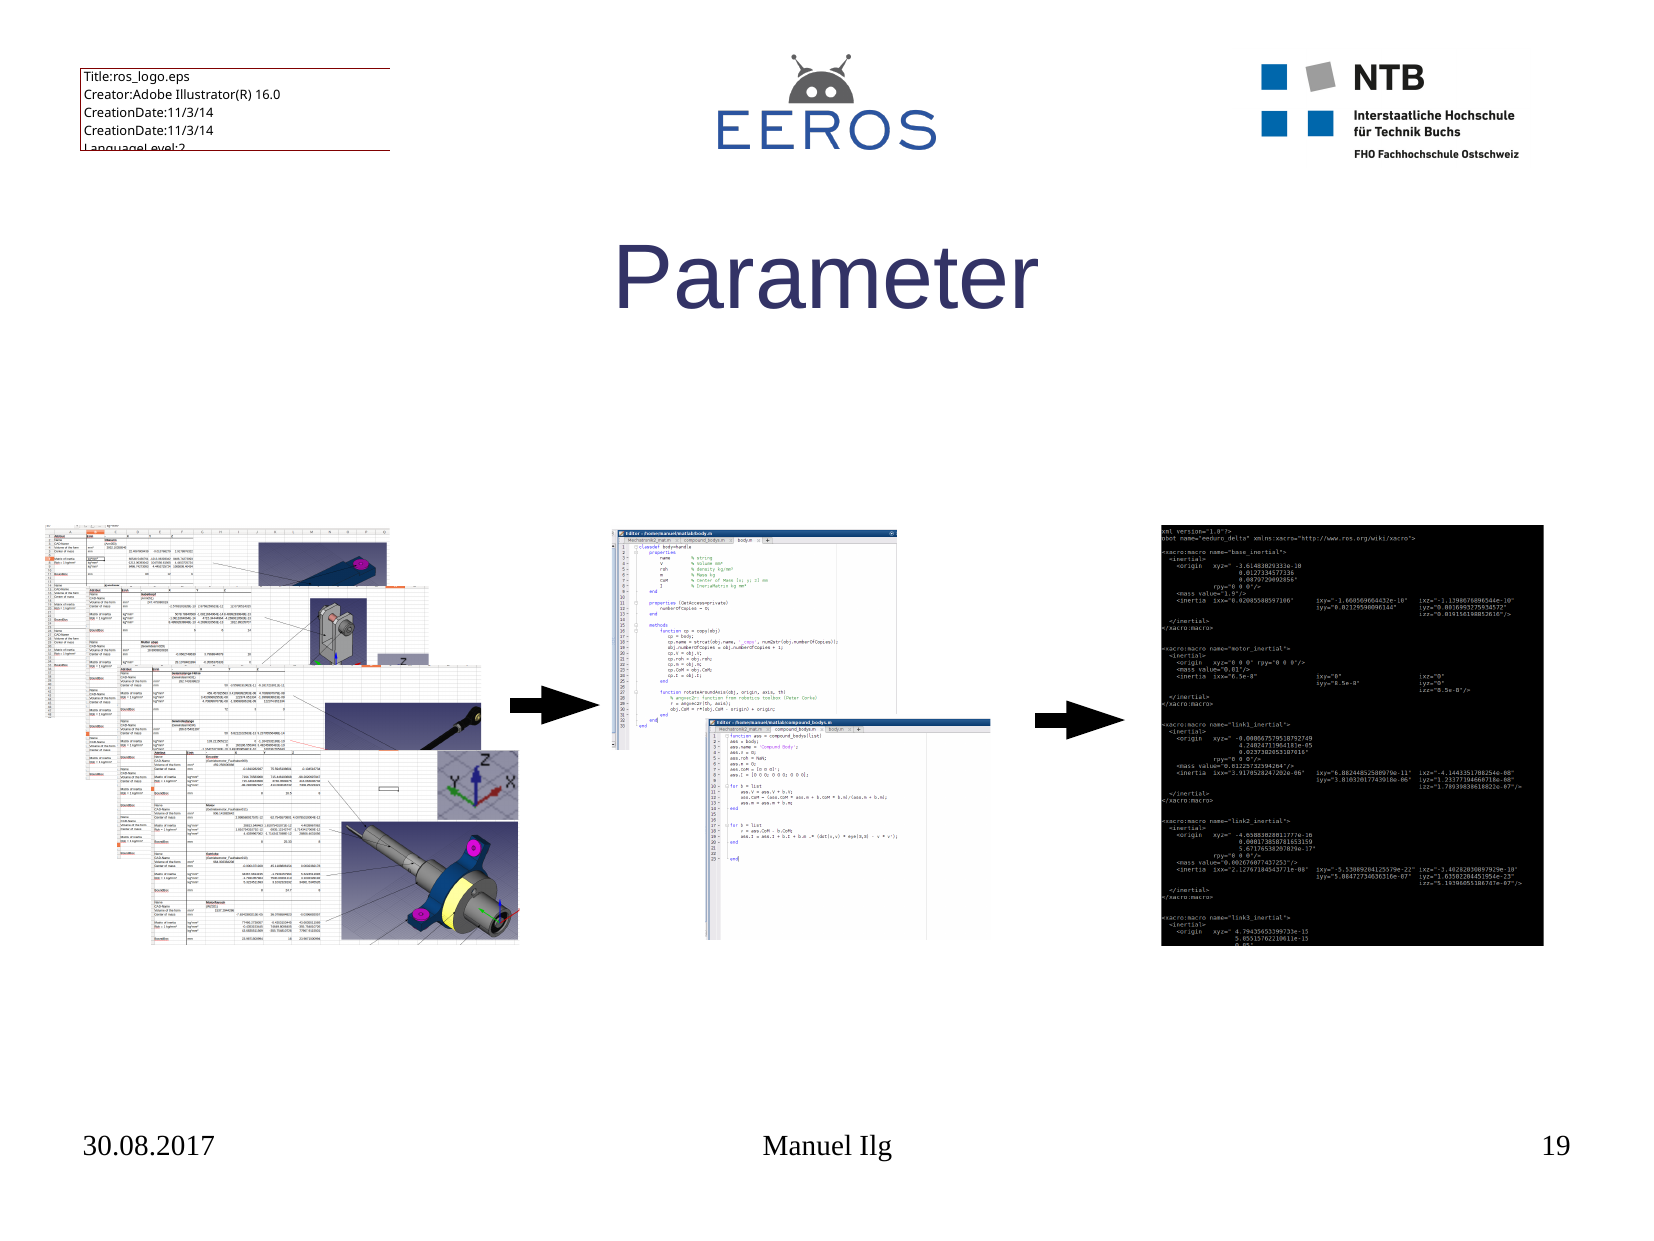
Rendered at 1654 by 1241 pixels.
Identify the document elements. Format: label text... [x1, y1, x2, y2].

picture [1161, 525, 1544, 946]
picture [1232, 48, 1531, 168]
picture [45, 525, 520, 945]
picture [718, 54, 936, 150]
title Parameter [82, 173, 1571, 381]
picture [611, 525, 991, 940]
